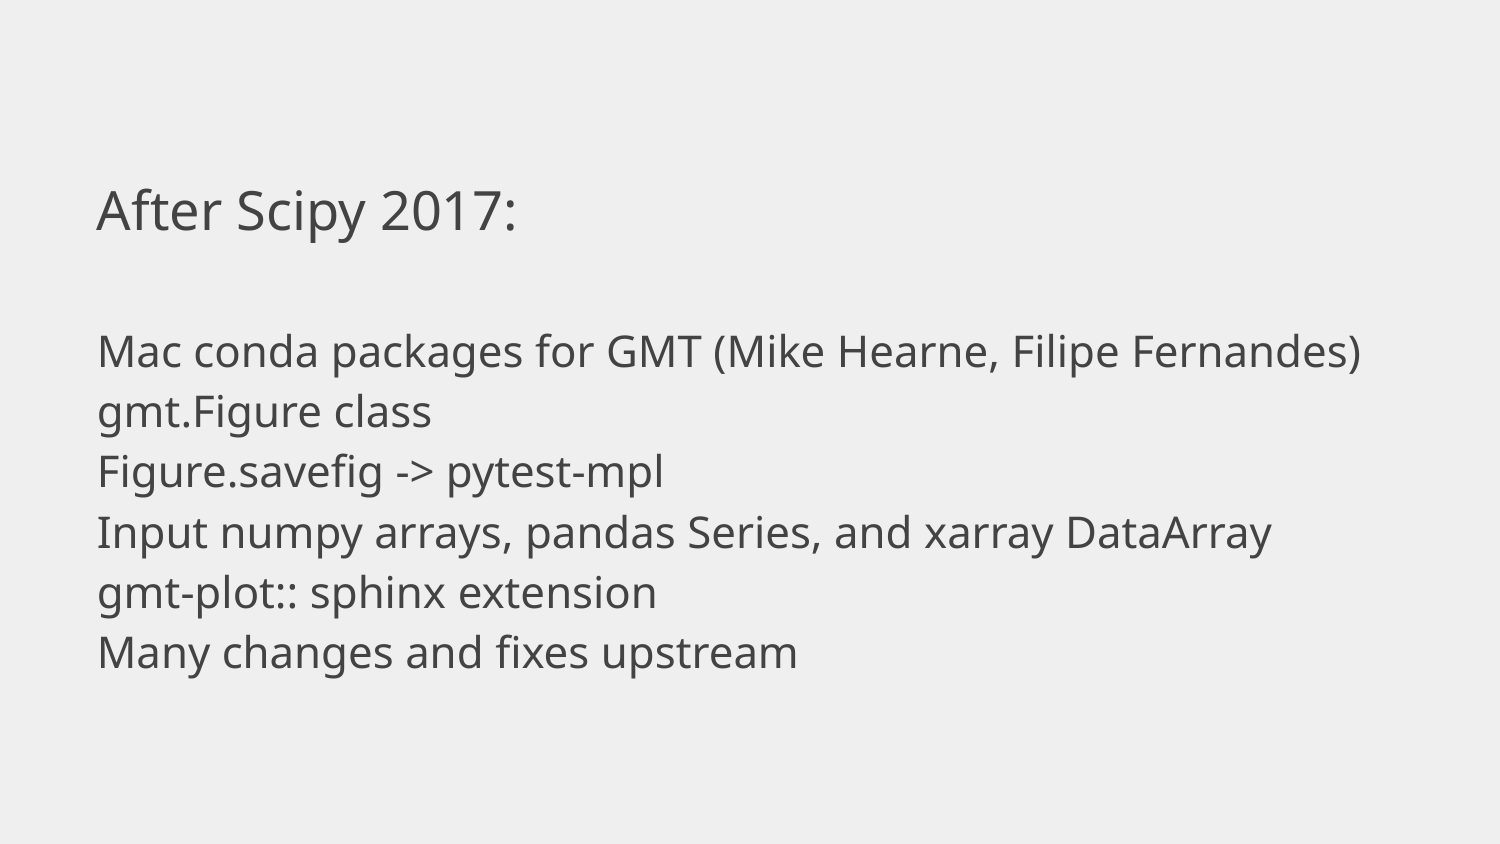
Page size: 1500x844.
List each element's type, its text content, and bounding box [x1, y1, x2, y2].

title After Scipy 2017: Mac conda packages for GMT (Mike Hearne, Filipe Fernandes) gmt.Figure class Figure.savefig -> pytest-mpl Input numpy arrays, pandas Series, and xarray DataArray gmt-plot:: sphinx extension Many changes and fixes upstream [81, 62, 1418, 781]
